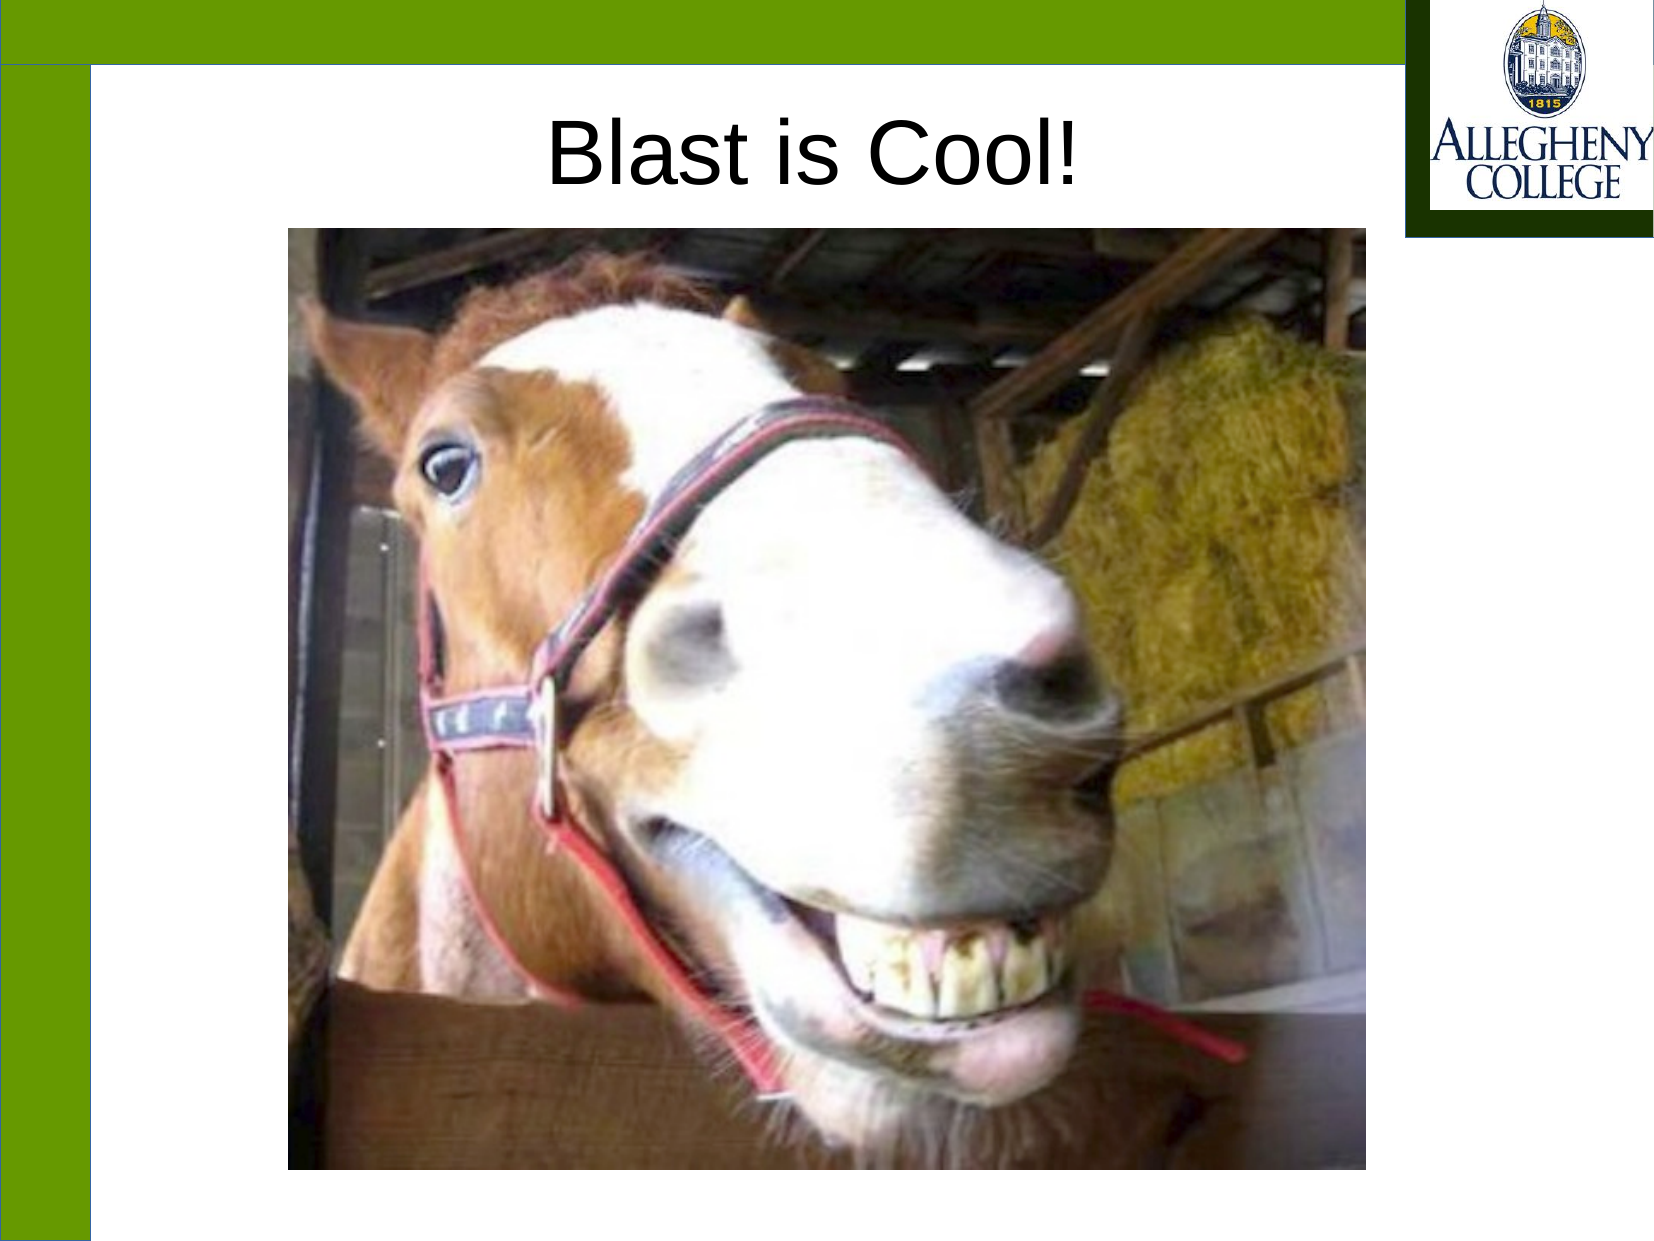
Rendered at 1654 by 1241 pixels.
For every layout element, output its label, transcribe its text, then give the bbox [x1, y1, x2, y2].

picture [288, 228, 1366, 1171]
picture [1430, 0, 1654, 210]
text_box [0, 0, 1654, 1241]
title Blast is Cool! [112, 65, 1515, 257]
